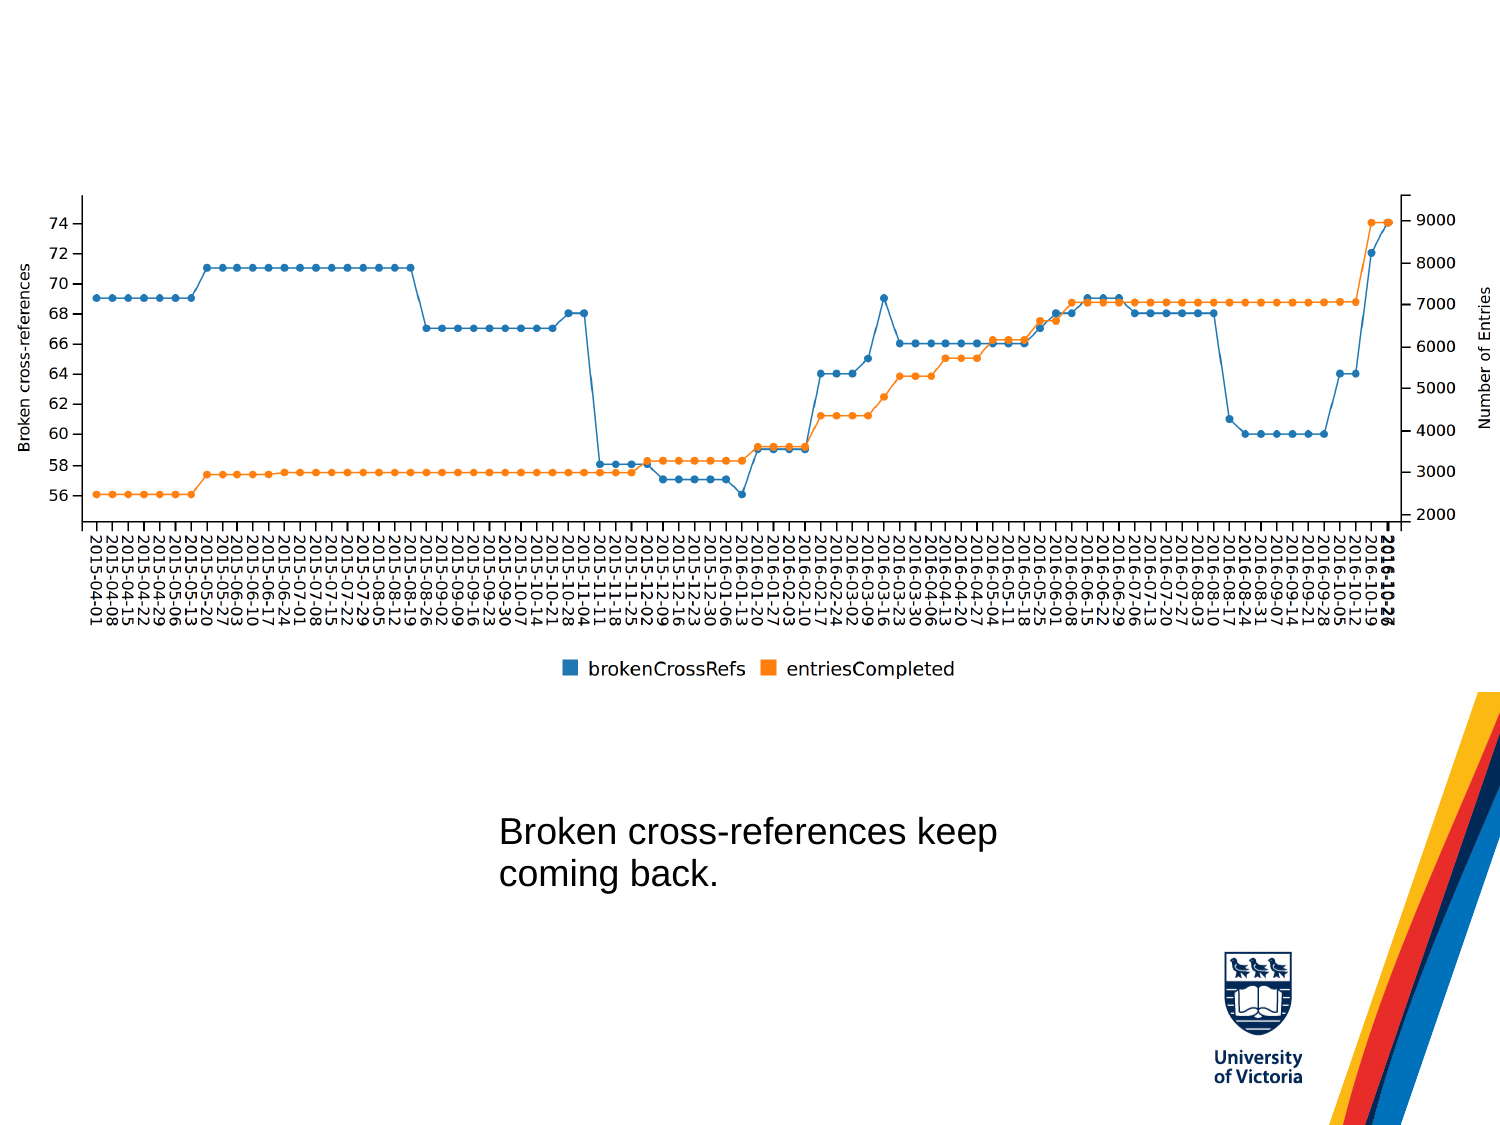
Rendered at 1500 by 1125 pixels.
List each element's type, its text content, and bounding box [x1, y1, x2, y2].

picture [0, 0, 1500, 1125]
text_box Broken cross-references keep coming back. [484, 803, 1024, 902]
